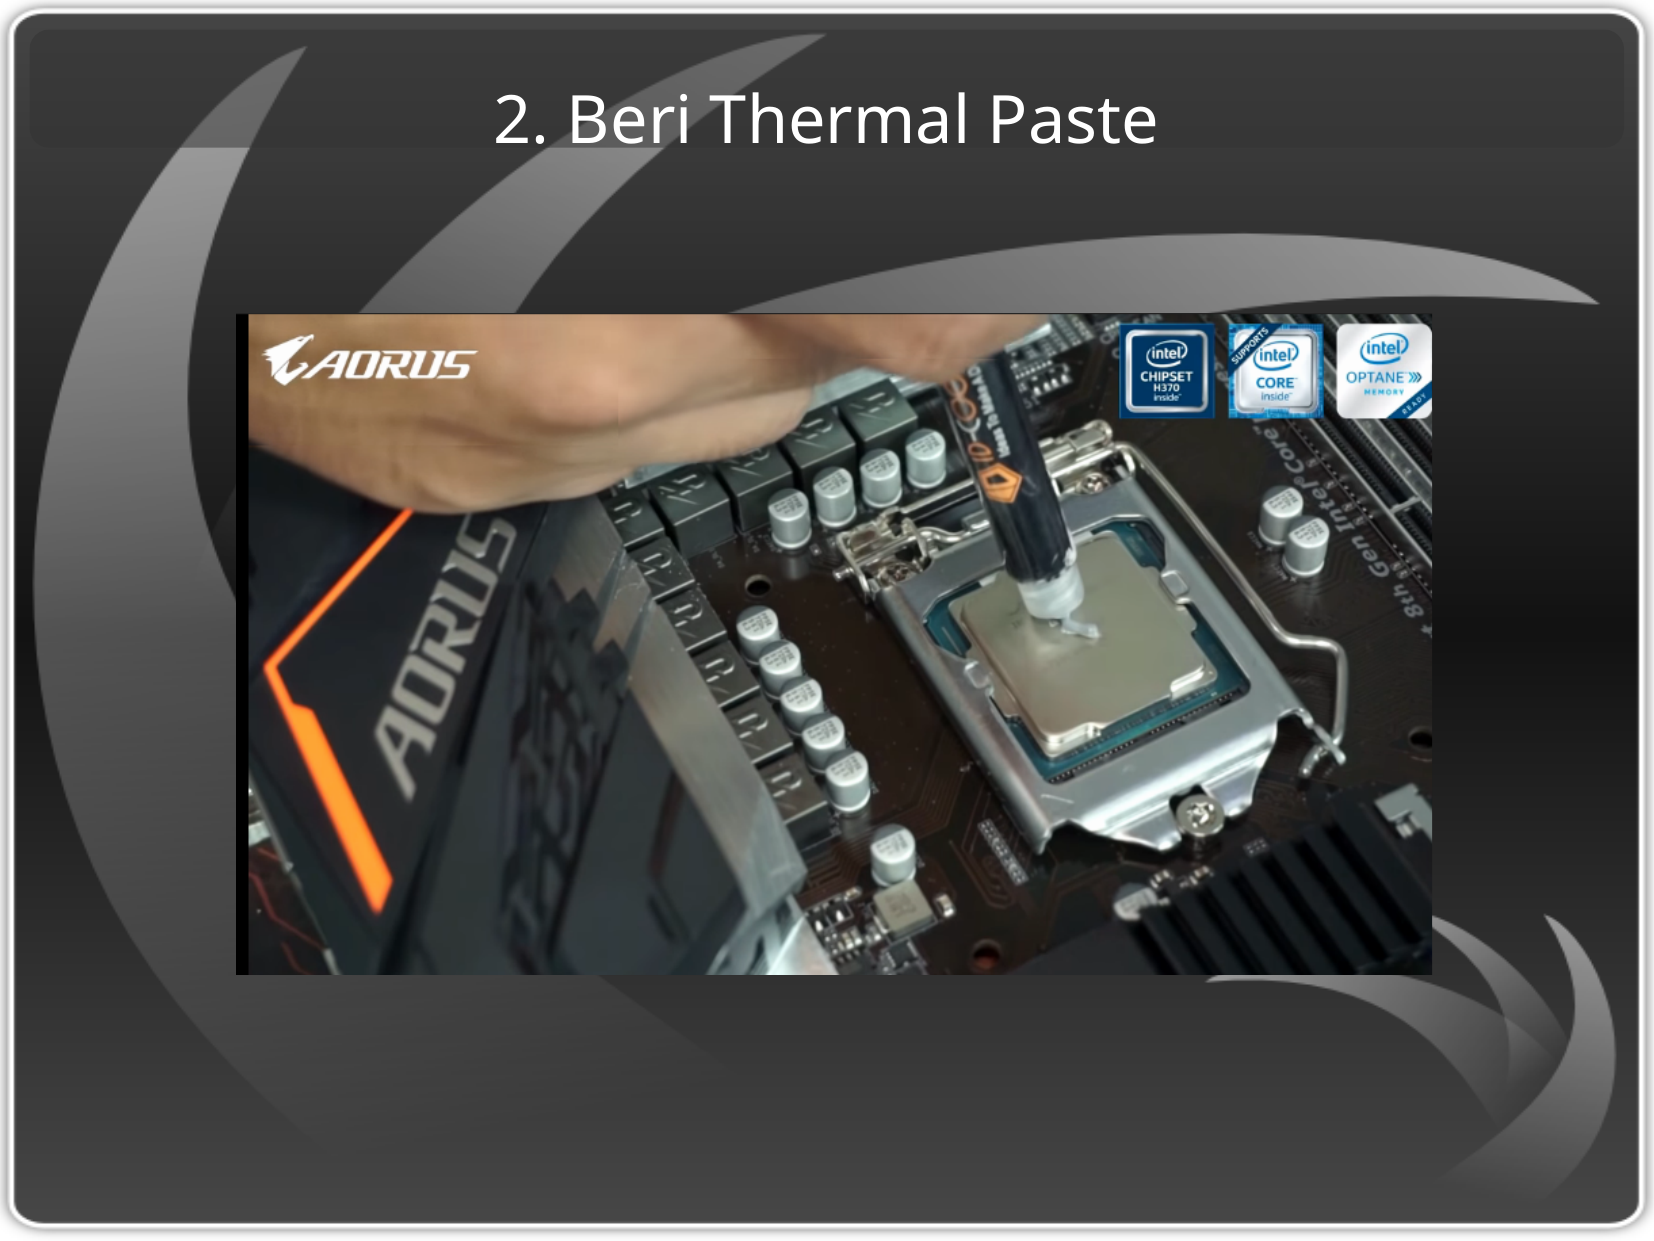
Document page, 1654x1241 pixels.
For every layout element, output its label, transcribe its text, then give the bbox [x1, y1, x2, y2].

picture [0, 0, 1654, 1241]
text_box 2. Beri Thermal Paste [29, 29, 1625, 207]
